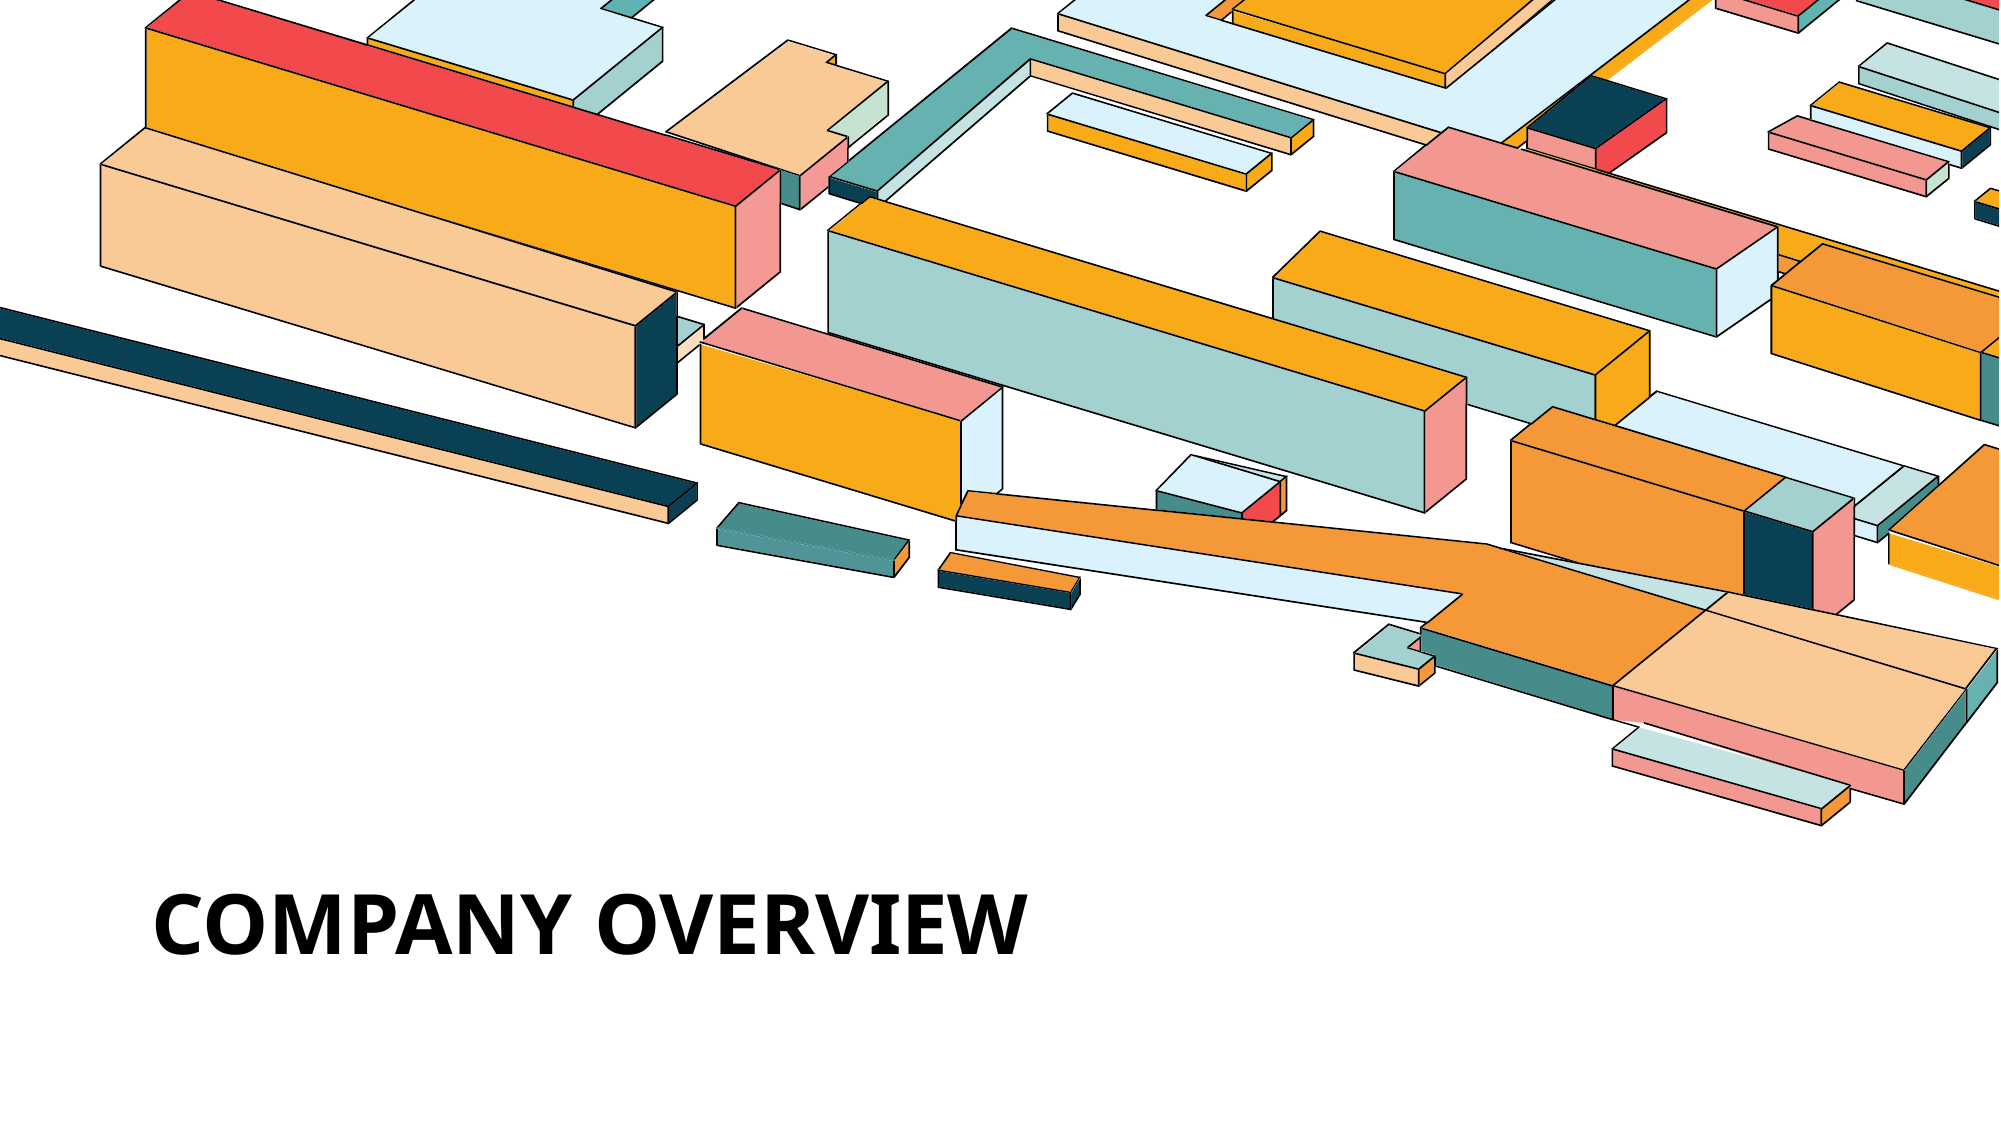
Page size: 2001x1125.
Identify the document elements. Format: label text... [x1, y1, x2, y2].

title COMPANY OVERVIEW [136, 766, 1862, 980]
